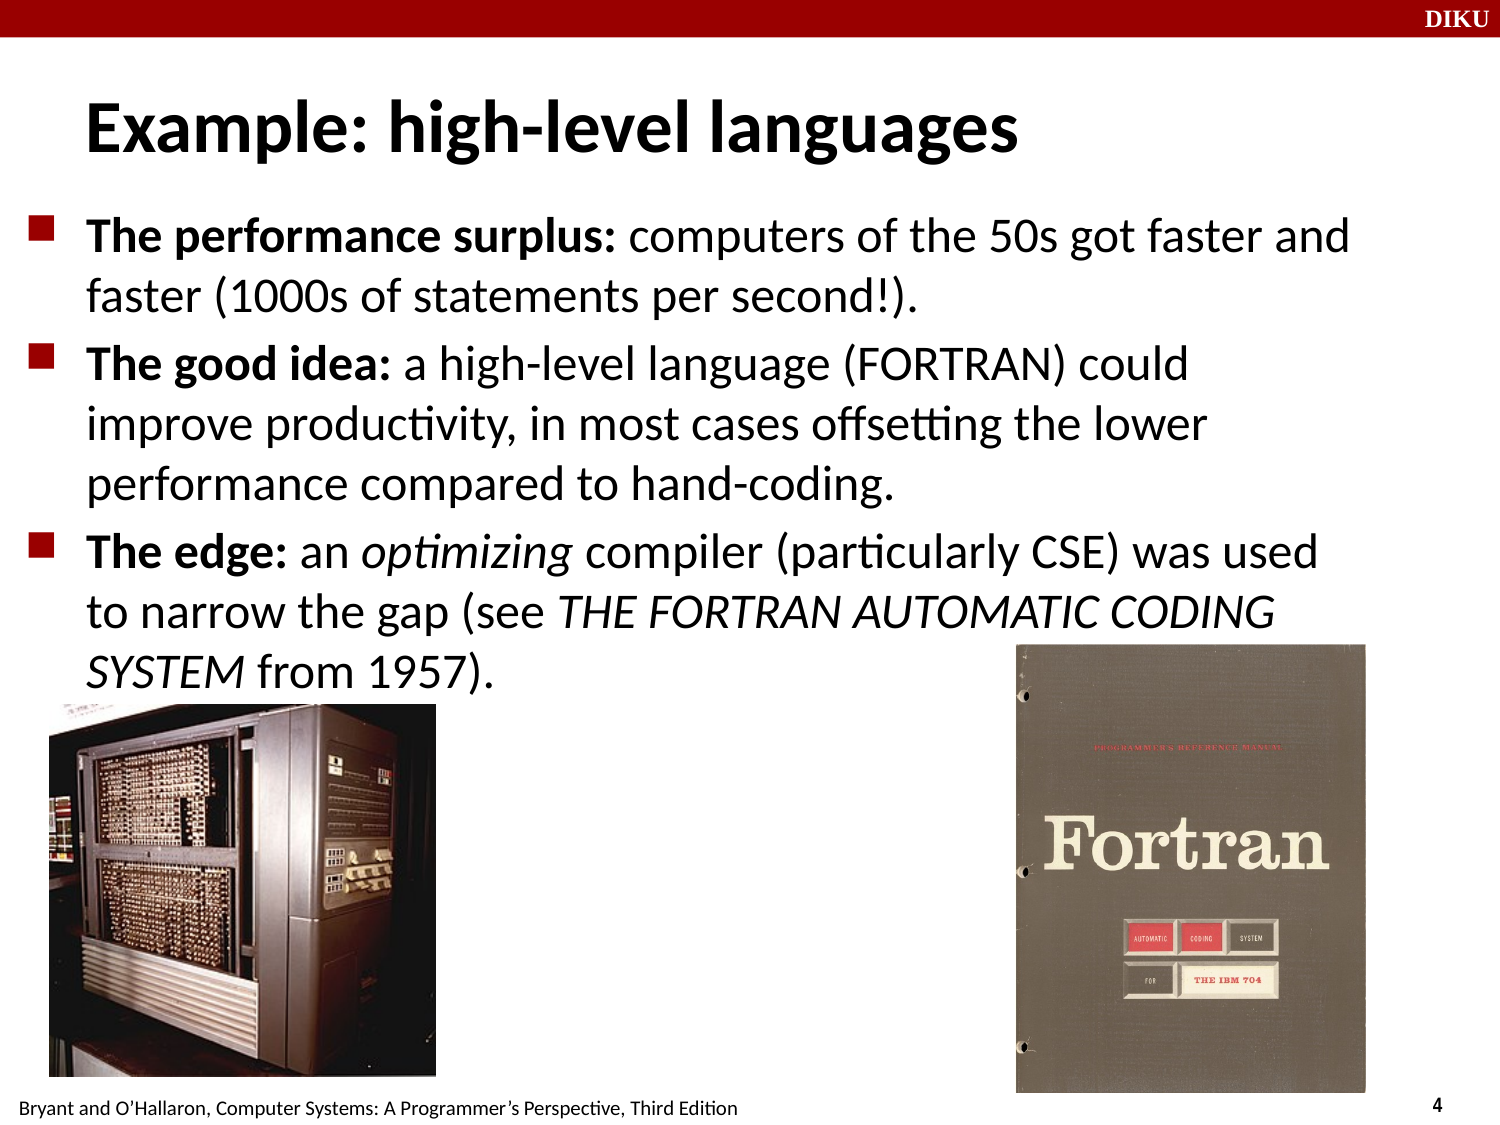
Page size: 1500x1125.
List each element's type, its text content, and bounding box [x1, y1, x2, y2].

picture [49, 704, 436, 1077]
picture [1015, 644, 1366, 1093]
text_box The performance surplus: computers of the 50s got faster and faster (1000s of statements per second!). The good idea: a high-level language (FORTRAN) could improve productivity, in most cases offsetting the lower performance compared to hand-coding. The edge: an optimizing compiler (particularly CSE) was used to narrow the gap (see THE FORTRAN AUTOMATIC CODING SYSTEM from 1957). [14, 194, 1376, 481]
text_box Example: high-level languages [70, 75, 1485, 169]
